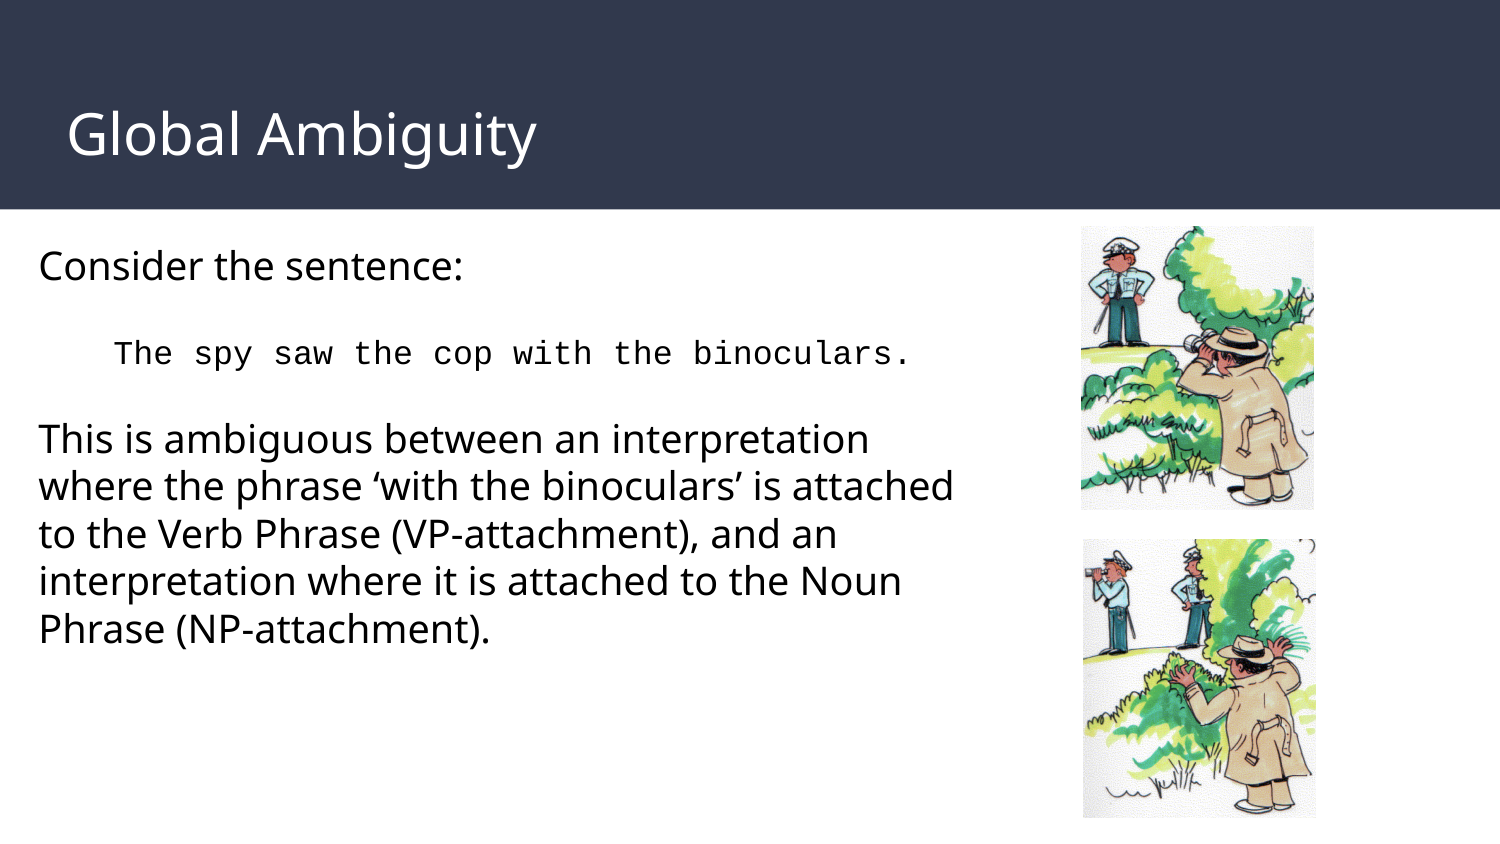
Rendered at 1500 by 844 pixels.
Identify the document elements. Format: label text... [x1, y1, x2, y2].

picture [1083, 539, 1316, 818]
title Global Ambiguity [51, 82, 1449, 185]
picture [1081, 226, 1314, 510]
text_box Consider the sentence: The spy saw the cop with the binoculars. This is ambiguous between an interpretation where the phrase ‘with the binoculars’ is attached to the Verb Phrase (VP-attachment), and an interpretation where it is attached to the Noun Phrase (NP-attachment). [23, 226, 976, 802]
